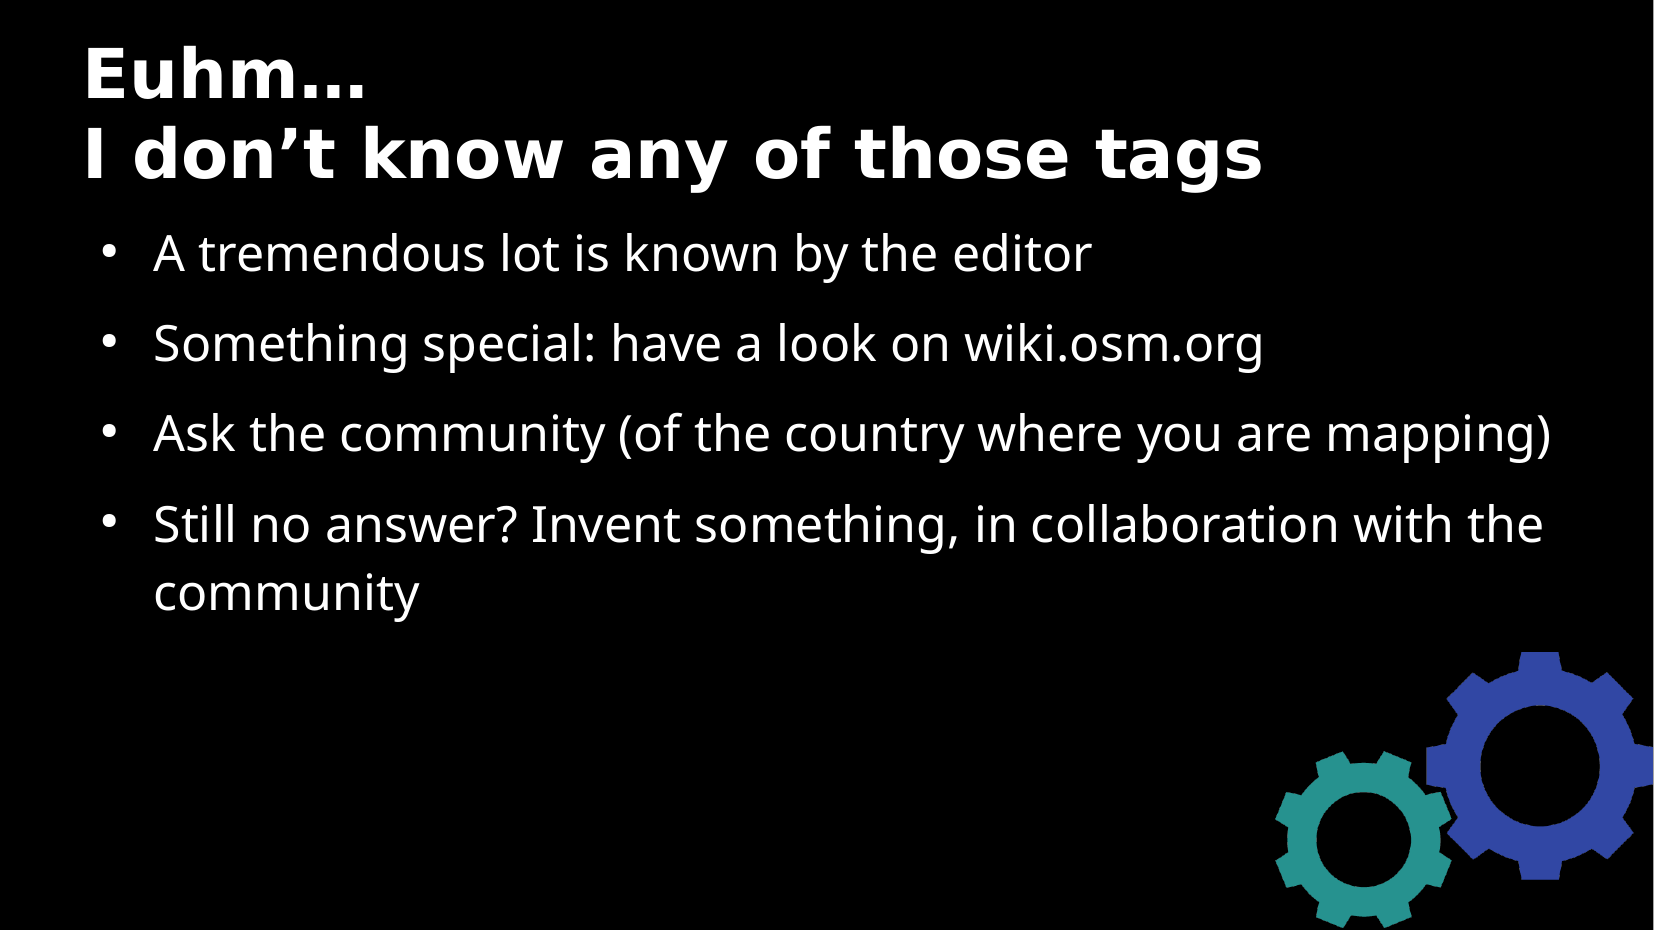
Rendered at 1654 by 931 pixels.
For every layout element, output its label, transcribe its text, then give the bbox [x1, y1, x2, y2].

list A tremendous lot is known by the editor Something special: have a look on wiki.osm.org Ask the community (of the country where you are mapping) Still no answer? Invent something, in collaboration with the community [82, 217, 1571, 758]
picture [1275, 652, 1653, 928]
title Euhm… I don’t know any of those tags [82, 34, 1571, 195]
